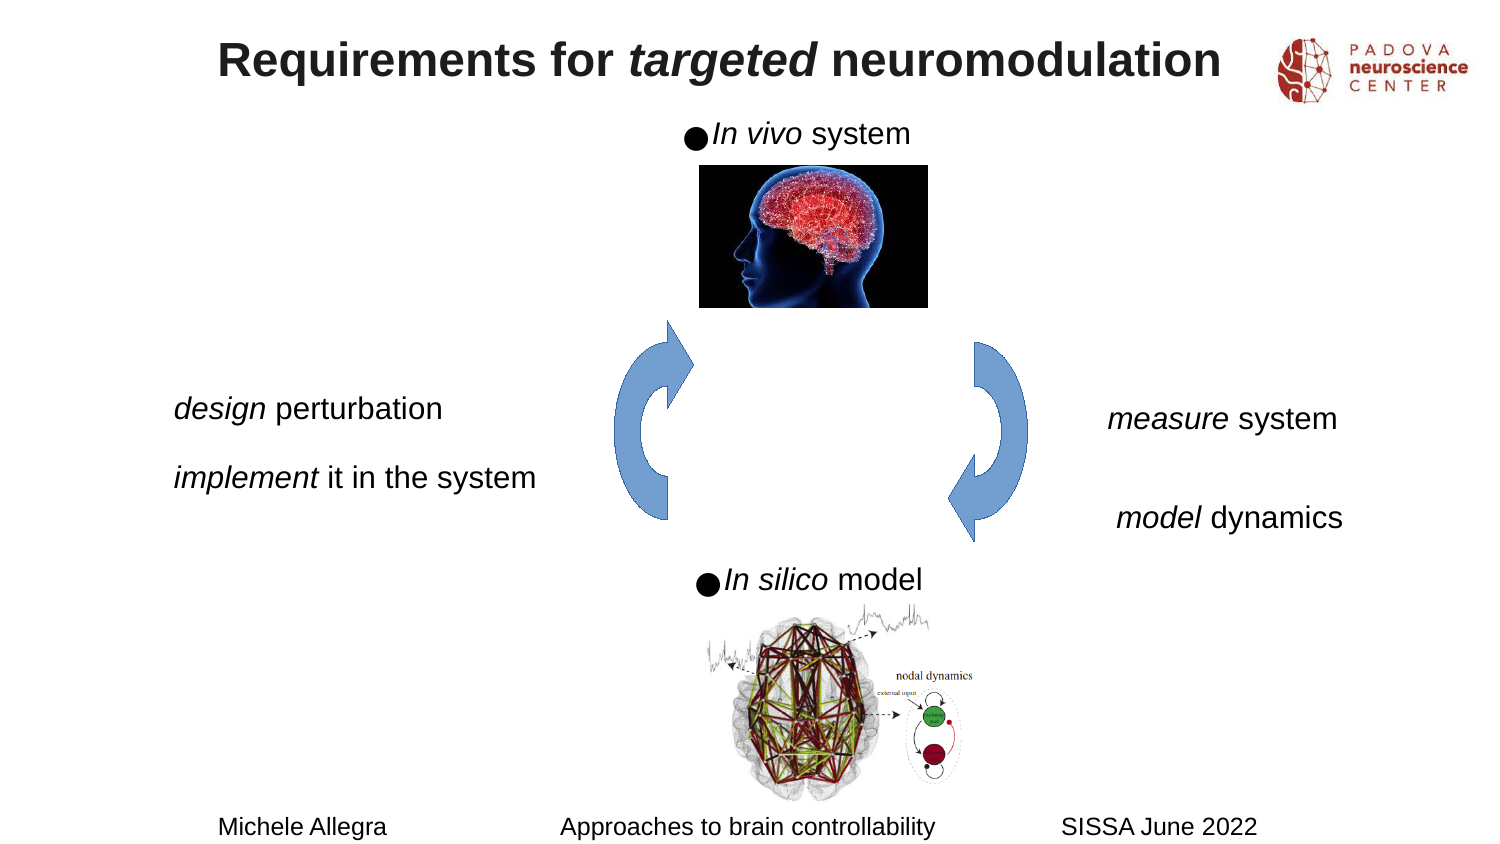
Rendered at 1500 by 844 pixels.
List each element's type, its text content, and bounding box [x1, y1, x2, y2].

text_box Requirements for targeted neuromodulation [39, 6, 1401, 109]
text_box measure system model dynamics [1063, 394, 1471, 515]
picture [1268, 10, 1476, 123]
picture [699, 165, 928, 308]
text_box Michele Allegra Approaches to brain controllability SISSA June 2022 [64, 800, 1415, 844]
text_box [614, 320, 694, 520]
text_box [948, 342, 1028, 542]
text_box In vivo system [667, 109, 1075, 194]
text_box design perturbation implement it in the system [129, 383, 556, 540]
text_box In silico model [679, 555, 1087, 640]
picture [680, 640, 987, 800]
